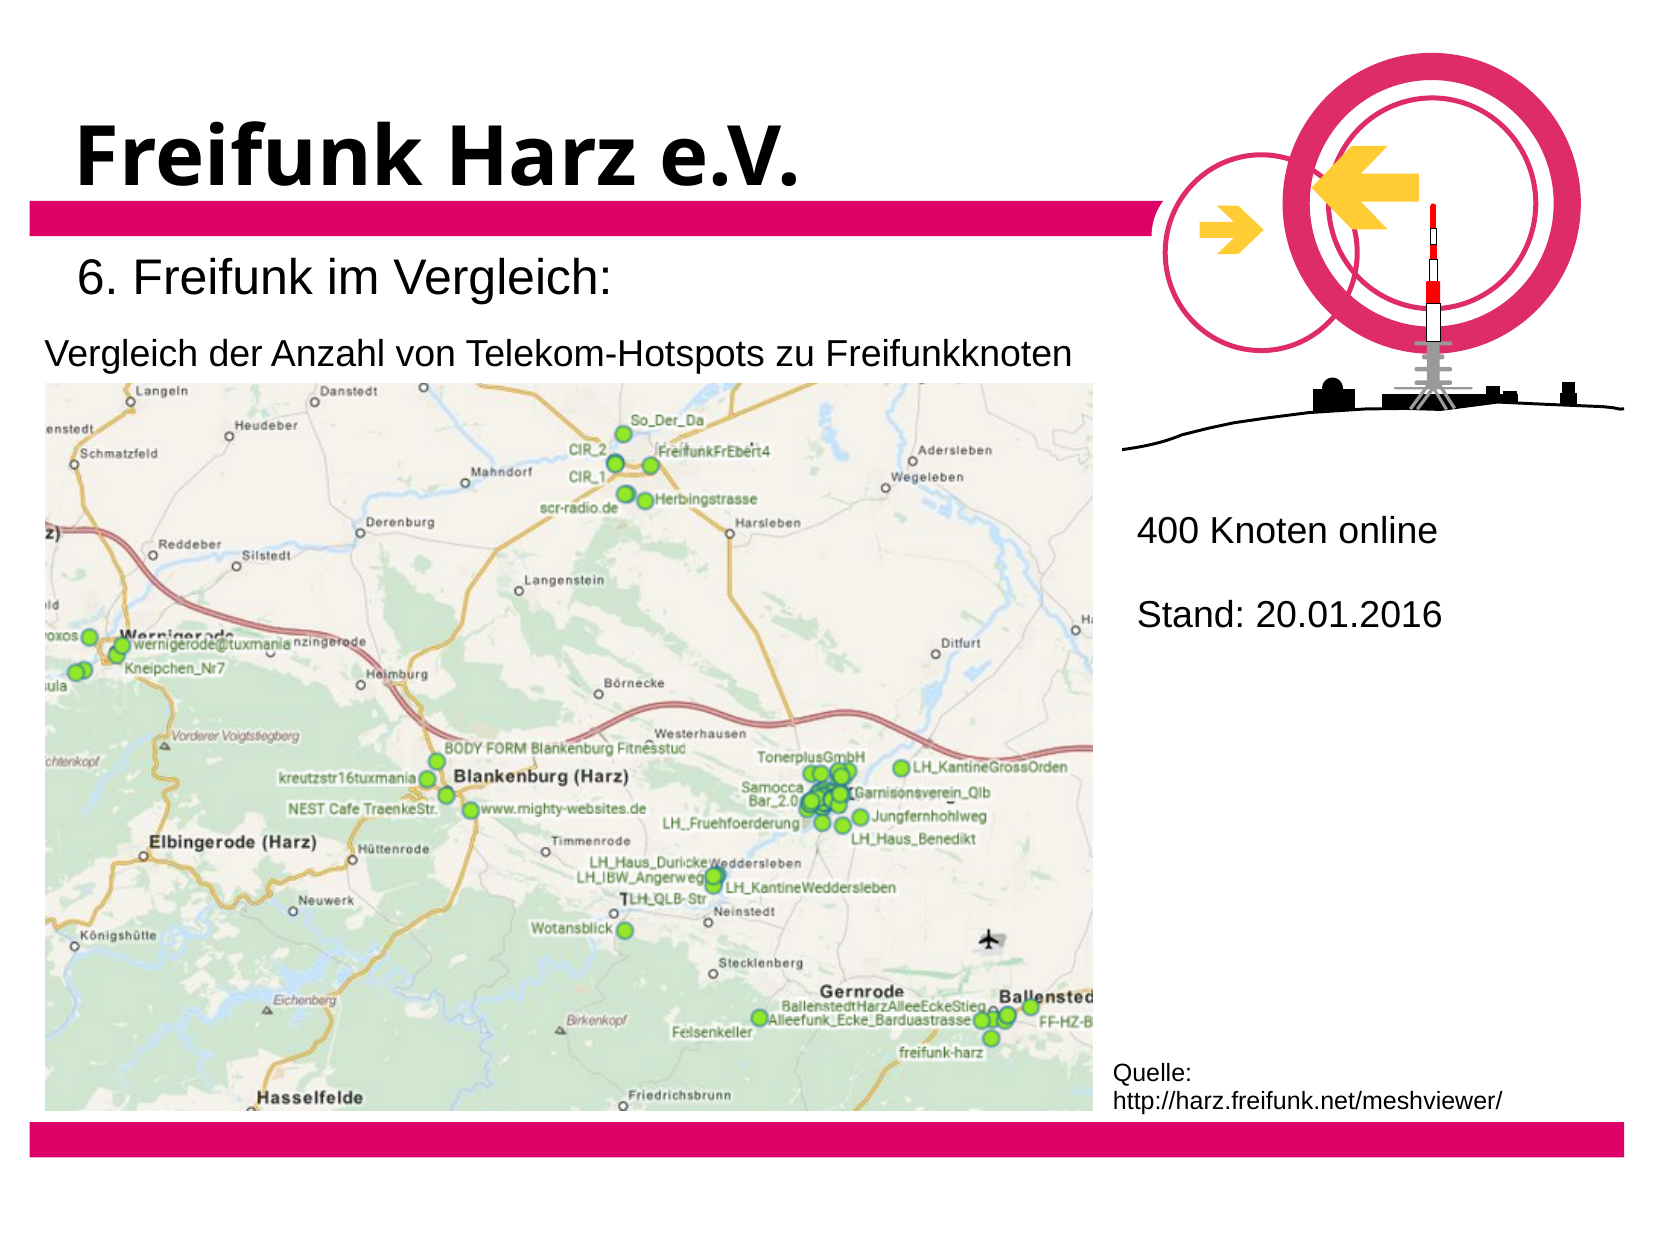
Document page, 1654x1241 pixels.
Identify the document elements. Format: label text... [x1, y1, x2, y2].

text_box Vergleich der Anzahl von Telekom-Hotspots zu Freifunkknoten [29, 324, 1123, 916]
subtitle 6. Freifunk im Vergleich: [76, 218, 697, 324]
text_box 400 Knoten online Stand: 20.01.2016 [1122, 501, 1459, 643]
text_box Quelle: http://harz.freifunk.net/meshviewer/ [1098, 1051, 1654, 1122]
picture [45, 383, 1093, 1111]
